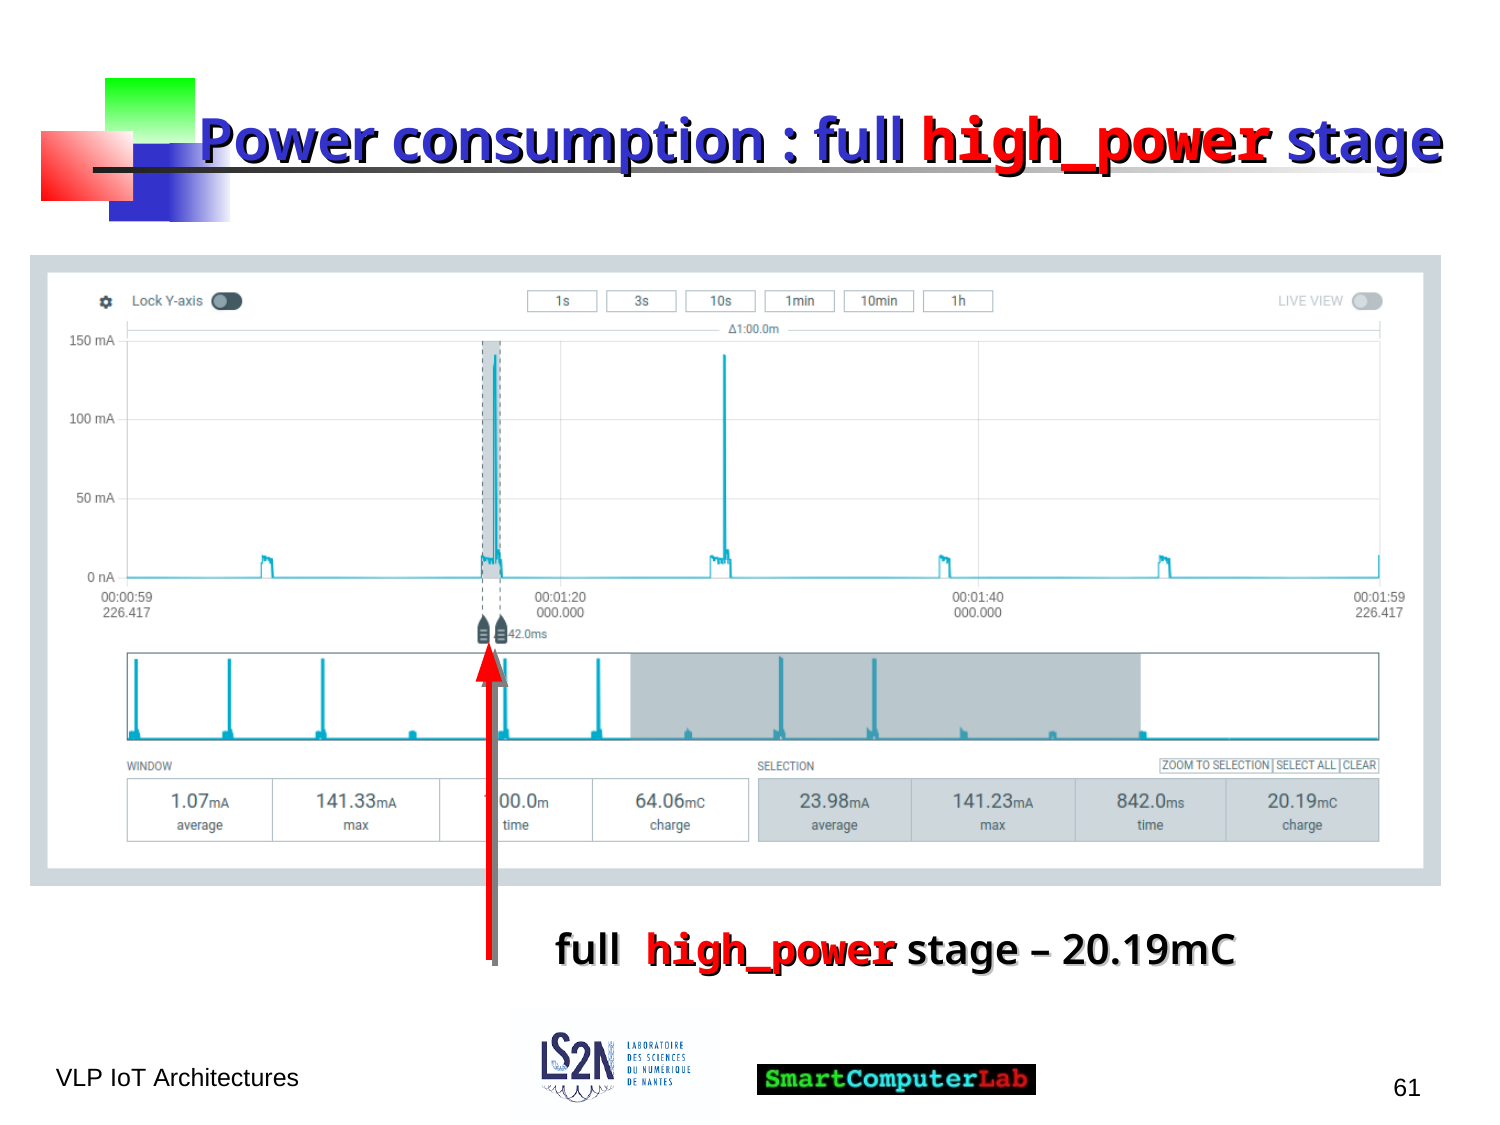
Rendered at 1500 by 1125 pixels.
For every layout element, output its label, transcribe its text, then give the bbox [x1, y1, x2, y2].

title Power consumption : full high_power stage [158, 94, 1483, 180]
picture [30, 255, 1441, 886]
picture [757, 1064, 1036, 1095]
text_box full high_power stage – 20.19mC [540, 915, 1321, 980]
picture [510, 1009, 721, 1125]
